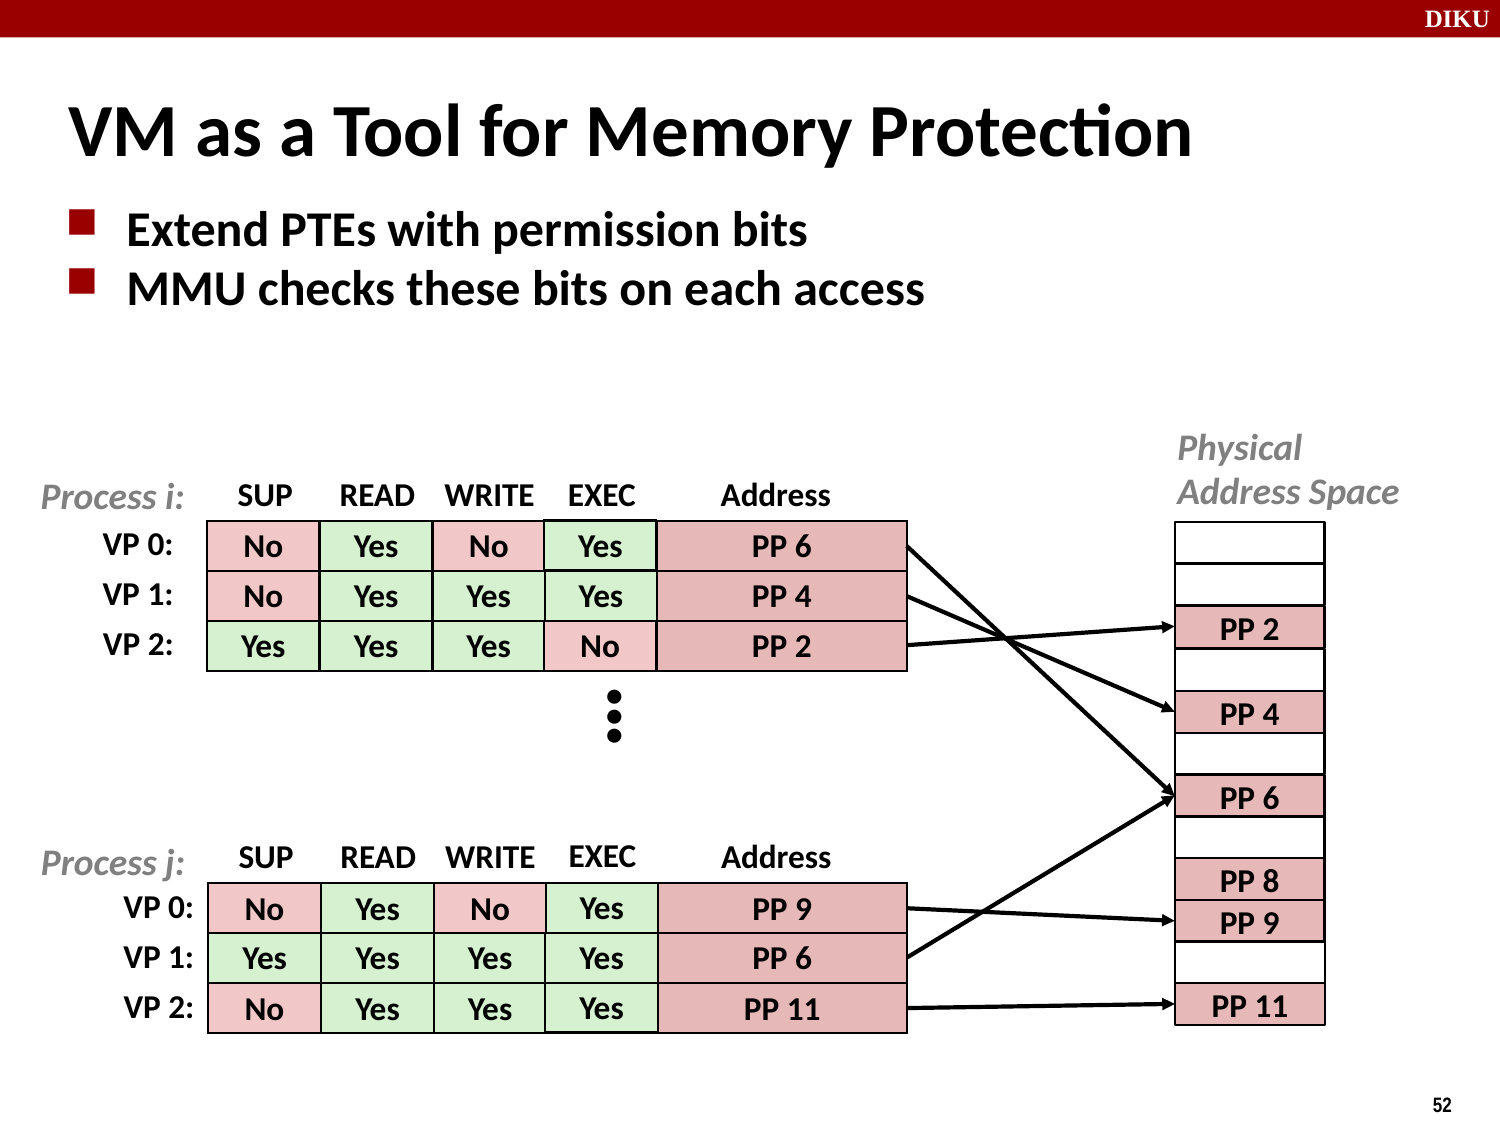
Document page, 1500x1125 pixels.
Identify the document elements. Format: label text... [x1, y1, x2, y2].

text_box Process j: [25, 836, 201, 896]
text_box WRITE [430, 833, 551, 883]
text_box Yes [545, 933, 658, 982]
text_box Yes [433, 983, 547, 1034]
text_box No [210, 983, 321, 1034]
text_box WRITE [429, 471, 550, 521]
text_box Yes [320, 571, 432, 621]
text_box READ [324, 471, 429, 521]
text_box Yes [321, 983, 433, 1034]
text_box SUP [222, 471, 308, 521]
text_box EXEC [553, 470, 651, 520]
text_box VP 0: [87, 520, 189, 570]
text_box Yes [321, 883, 433, 933]
text_box No [544, 621, 657, 671]
text_box Yes [433, 933, 545, 983]
text_box No [207, 571, 320, 621]
text_box VP 1: [87, 570, 189, 625]
text_box VP 0: [108, 883, 210, 933]
text_box No [432, 521, 544, 571]
text_box READ [325, 833, 430, 883]
text_box VP 2: [88, 620, 189, 675]
text_box Physical Address Space [1162, 417, 1438, 522]
text_box PP 9 [658, 883, 908, 933]
text_box PP 4 [658, 571, 907, 621]
text_box No [207, 521, 320, 571]
text_box VP 2: [108, 983, 210, 1038]
text_box PP 2 [1174, 606, 1325, 648]
text_box Yes [210, 933, 321, 983]
text_box PP 6 [658, 933, 908, 983]
text_box PP 4 [1174, 690, 1325, 732]
text_box SUP [223, 833, 309, 883]
text_box VP 1: [108, 933, 210, 983]
text_box No [210, 883, 321, 933]
text_box Yes [207, 621, 320, 671]
text_box EXEC [553, 832, 652, 882]
text_box Yes [545, 882, 658, 933]
text_box Yes [320, 621, 432, 671]
text_box Yes [432, 571, 544, 621]
text_box PP 8 [1174, 858, 1325, 899]
text_box PP 11 [1174, 983, 1325, 1025]
text_box Extend PTEs with permission bits MMU checks these bits on each access [55, 198, 1419, 350]
text_box Process i: [25, 470, 200, 531]
text_box PP 11 [657, 983, 908, 1034]
text_box Yes [320, 521, 432, 571]
text_box Yes [432, 621, 544, 671]
text_box PP 6 [657, 521, 907, 571]
text_box No [433, 883, 545, 933]
text_box • • • [591, 683, 632, 778]
text_box PP 9 [1174, 899, 1325, 940]
text_box PP 2 [657, 621, 907, 671]
text_box Yes [321, 933, 433, 983]
text_box Address [706, 833, 847, 883]
text_box VM as a Tool for Memory Protection [53, 62, 1500, 191]
text_box Address [705, 471, 846, 521]
text_box PP 6 [1174, 775, 1325, 815]
text_box Yes [545, 982, 658, 1033]
text_box Yes [544, 570, 658, 621]
text_box Yes [544, 520, 657, 571]
